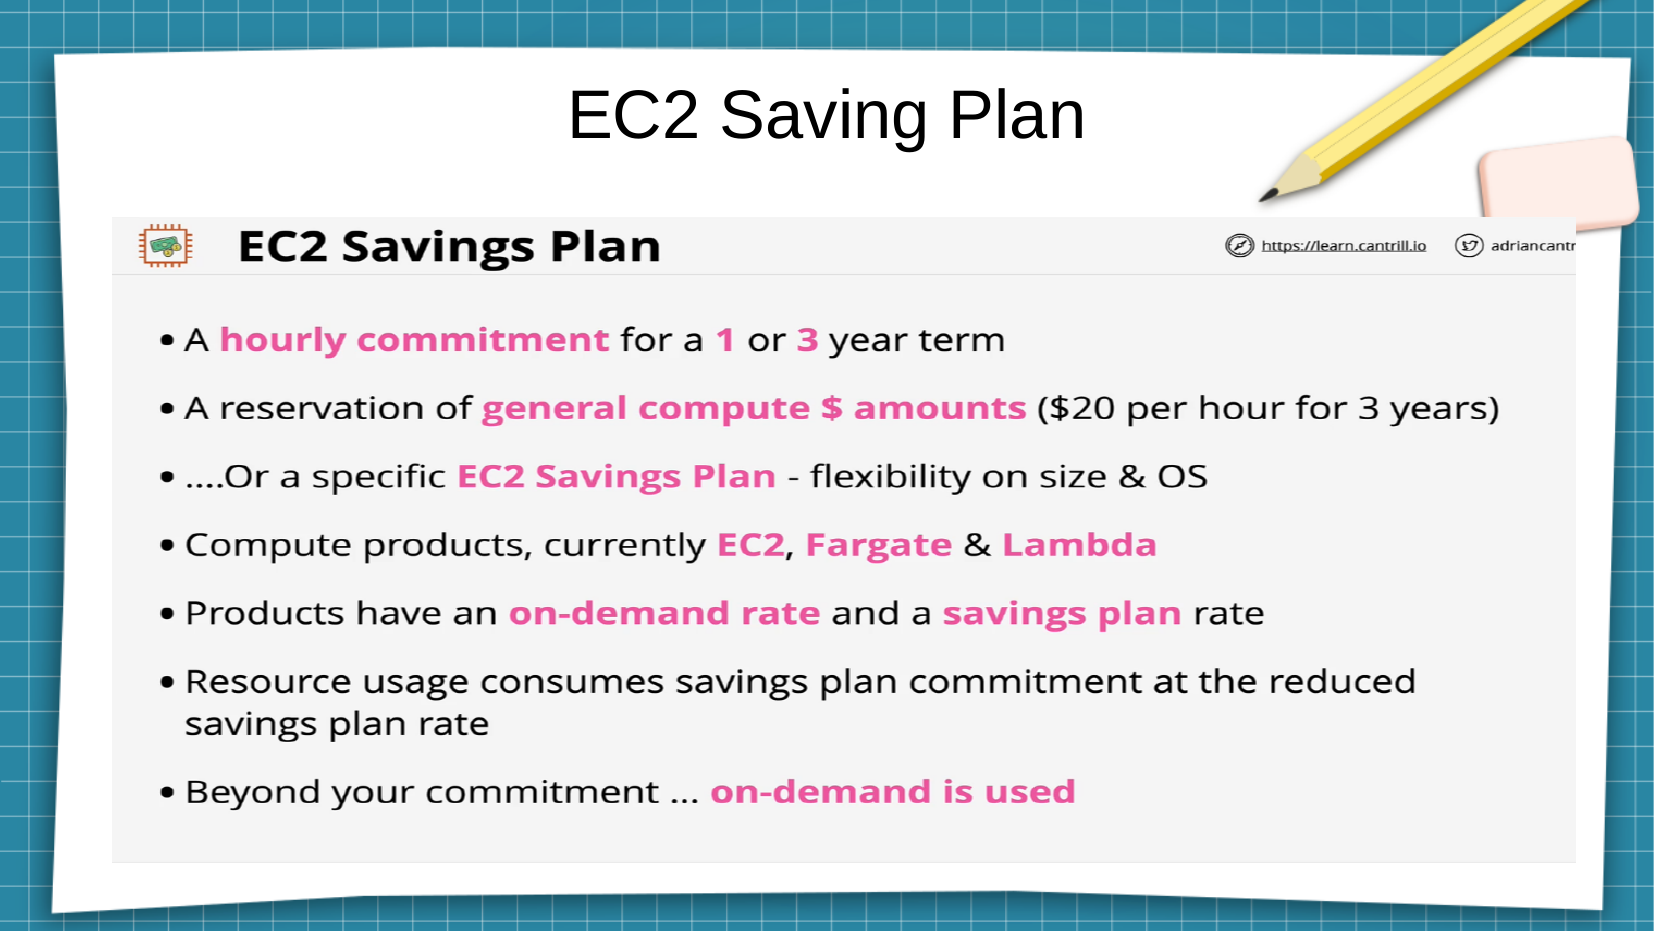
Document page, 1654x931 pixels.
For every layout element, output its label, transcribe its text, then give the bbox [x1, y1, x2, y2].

picture [0, 0, 1654, 931]
title EC2 Saving Plan [82, 37, 1571, 193]
